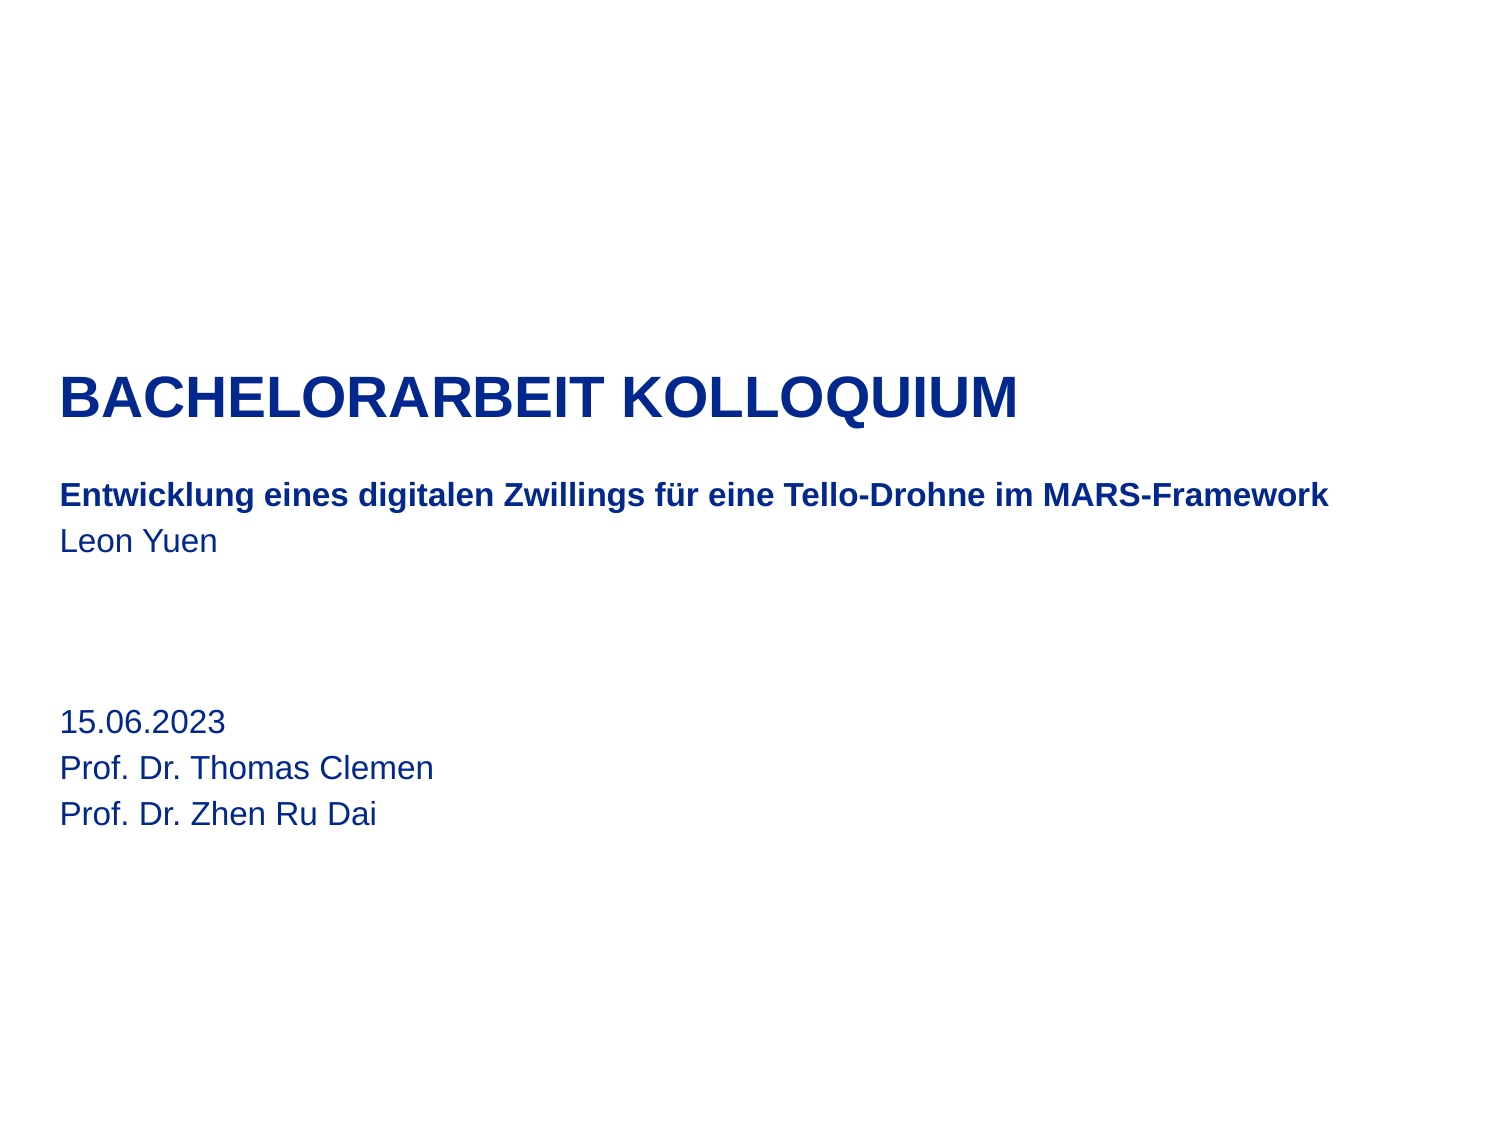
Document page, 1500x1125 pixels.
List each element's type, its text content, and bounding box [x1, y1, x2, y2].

list 15.06.2023 Prof. Dr. Thomas Clemen Prof. Dr. Zhen Ru Dai [59, 694, 1287, 863]
list Entwicklung eines digitalen Zwillings für eine Tello-Drohne im MARS-Framework Leon Yuen [59, 467, 1382, 581]
list Bachelorarbeit Kolloquium [59, 367, 1287, 467]
